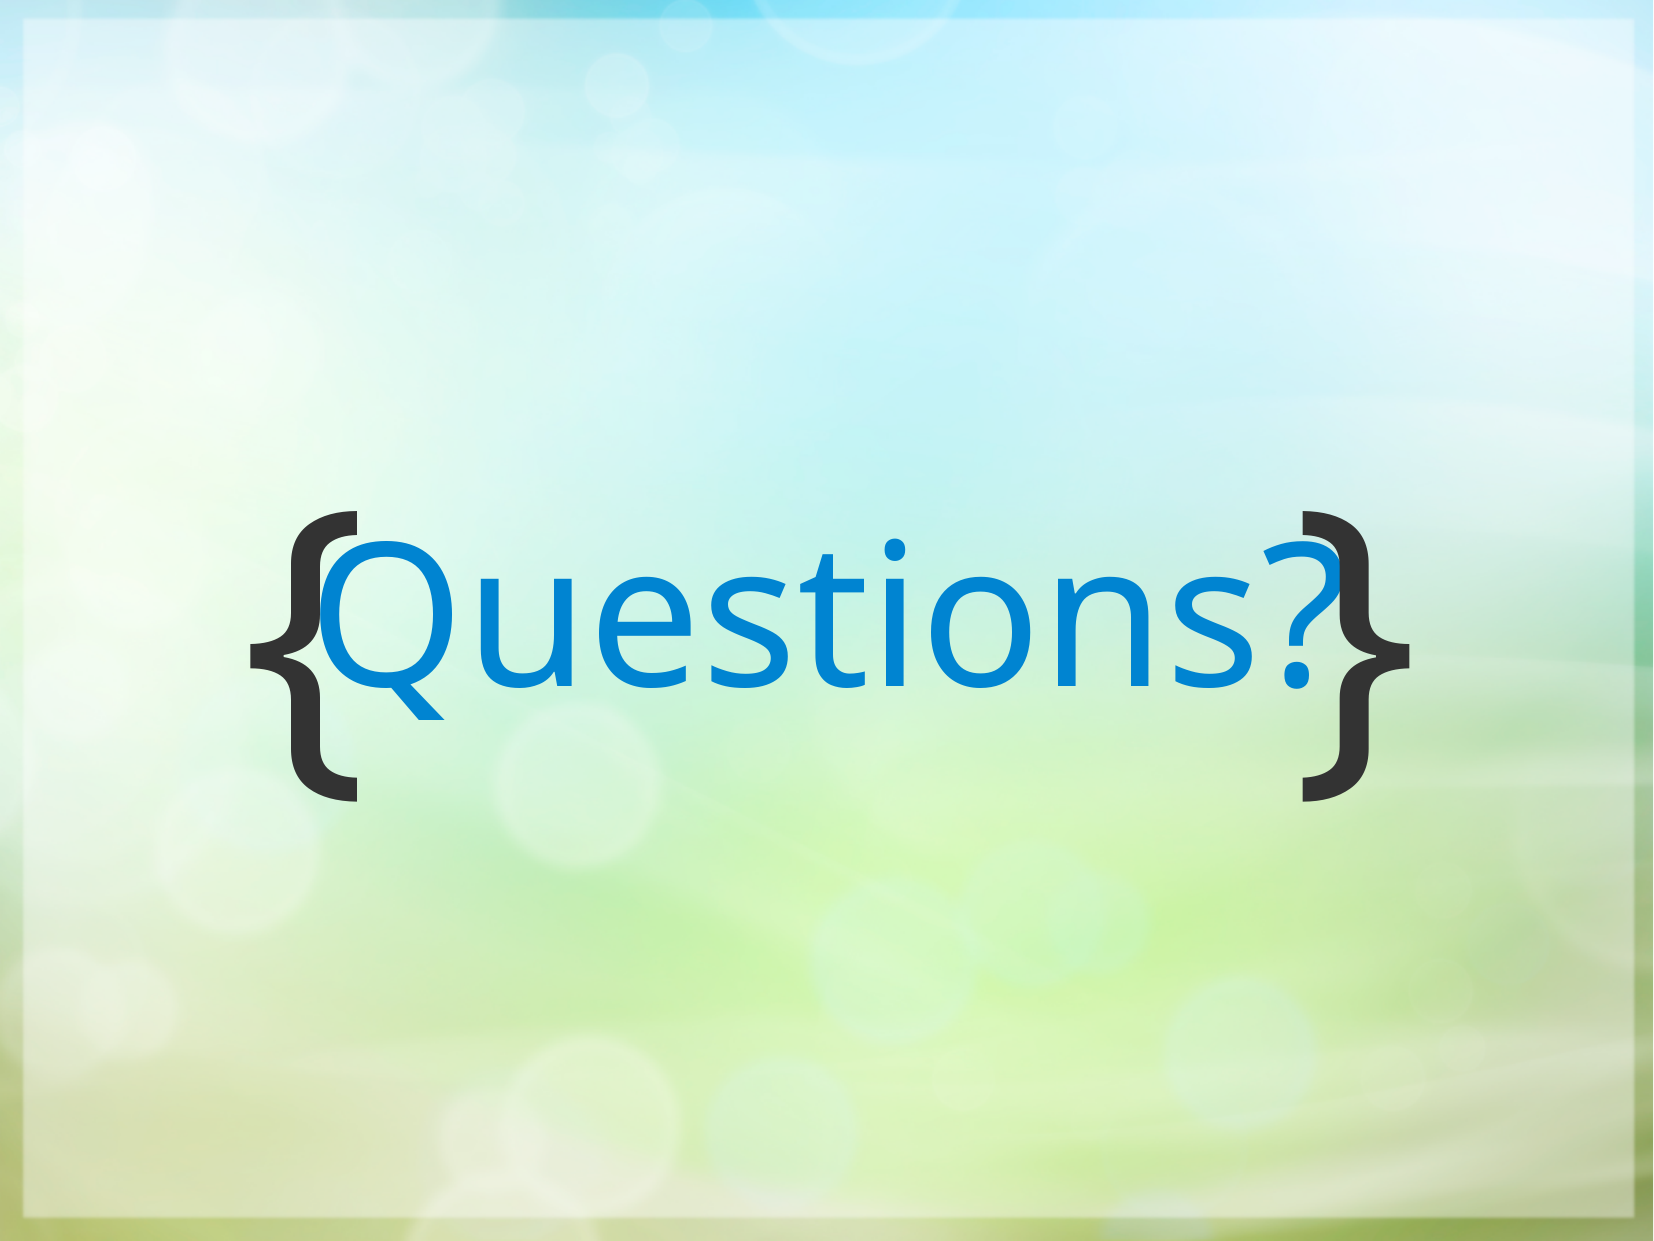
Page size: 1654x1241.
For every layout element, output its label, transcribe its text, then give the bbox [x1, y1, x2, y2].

picture [0, 0, 1654, 1241]
text_box } [1292, 417, 1412, 823]
text_box Questions? [361, 427, 1292, 790]
text_box { [241, 417, 361, 823]
